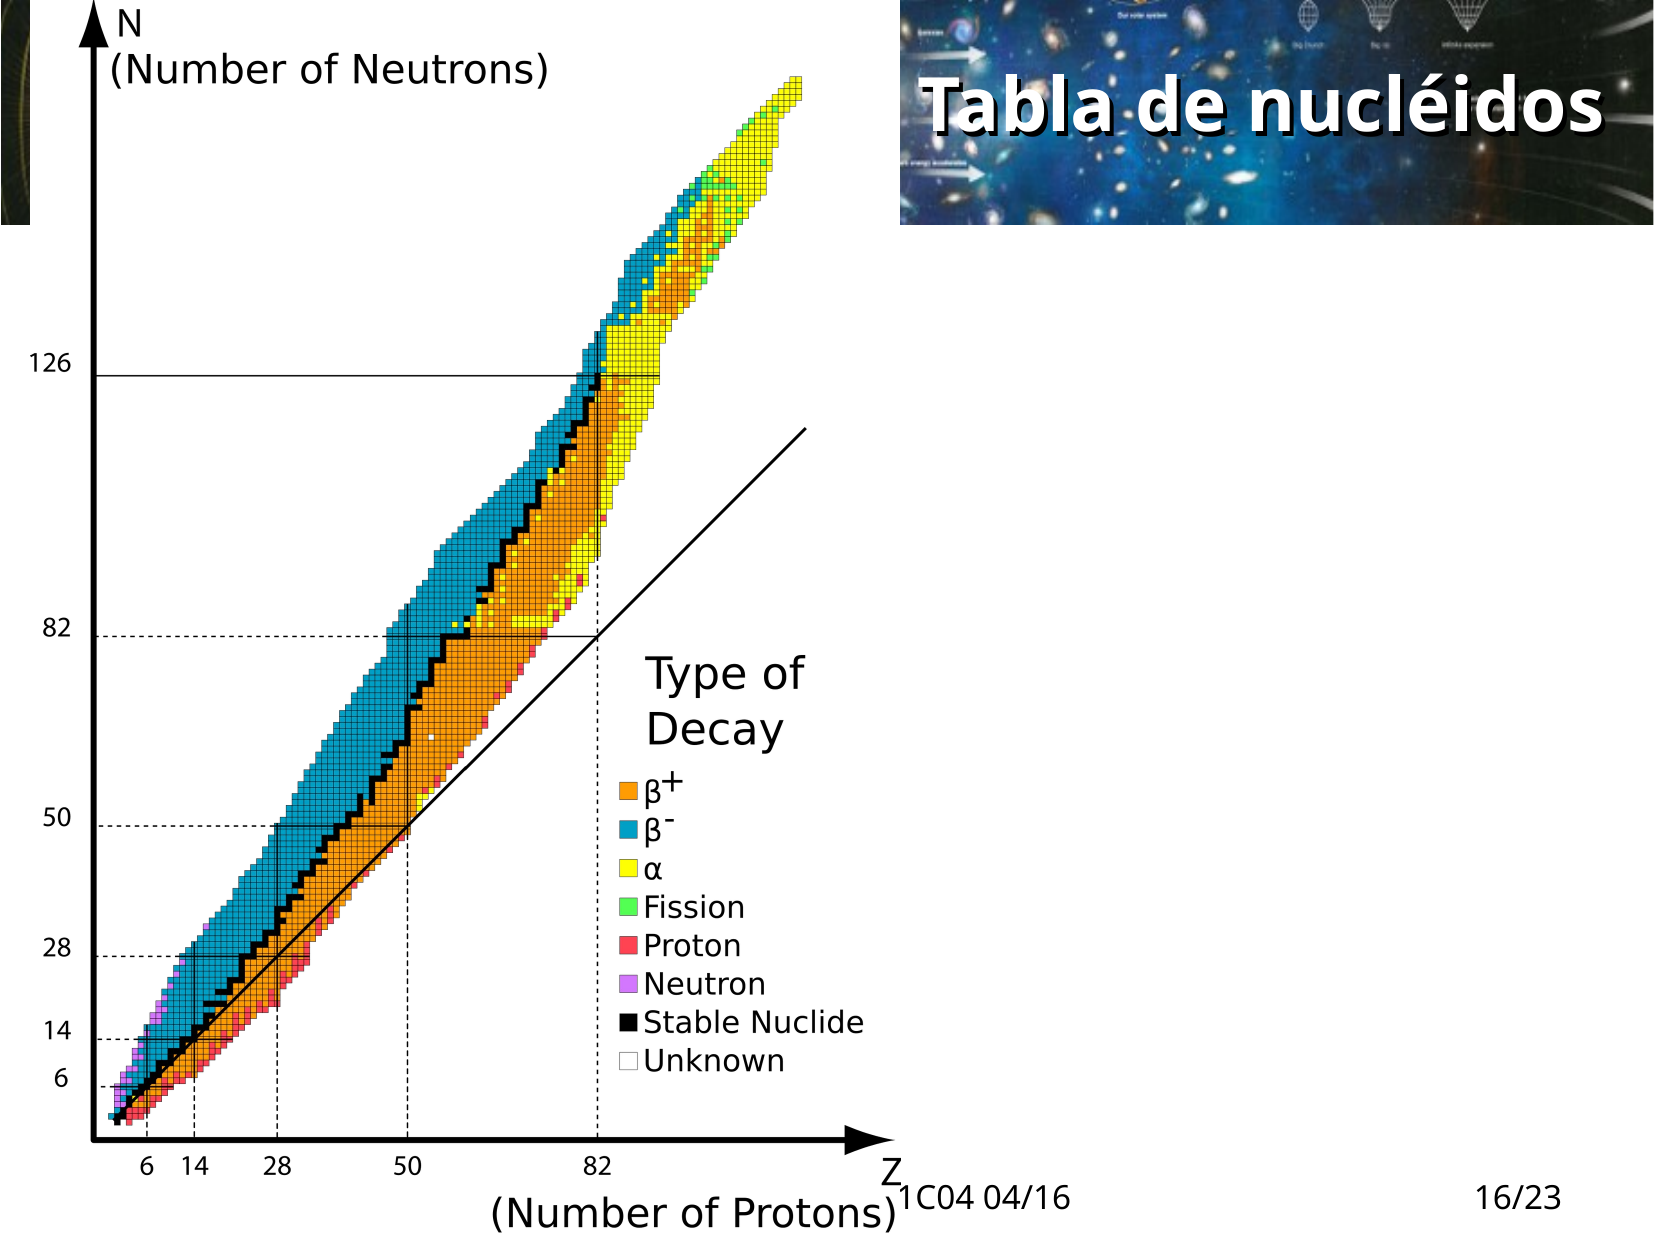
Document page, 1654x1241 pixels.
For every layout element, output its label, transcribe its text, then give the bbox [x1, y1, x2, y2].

picture [1, 0, 1654, 1241]
title Tabla de nucléidos [45, 15, 1606, 191]
picture [665, 230, 672, 237]
picture [630, 301, 636, 308]
picture [618, 313, 625, 320]
picture [641, 278, 648, 286]
